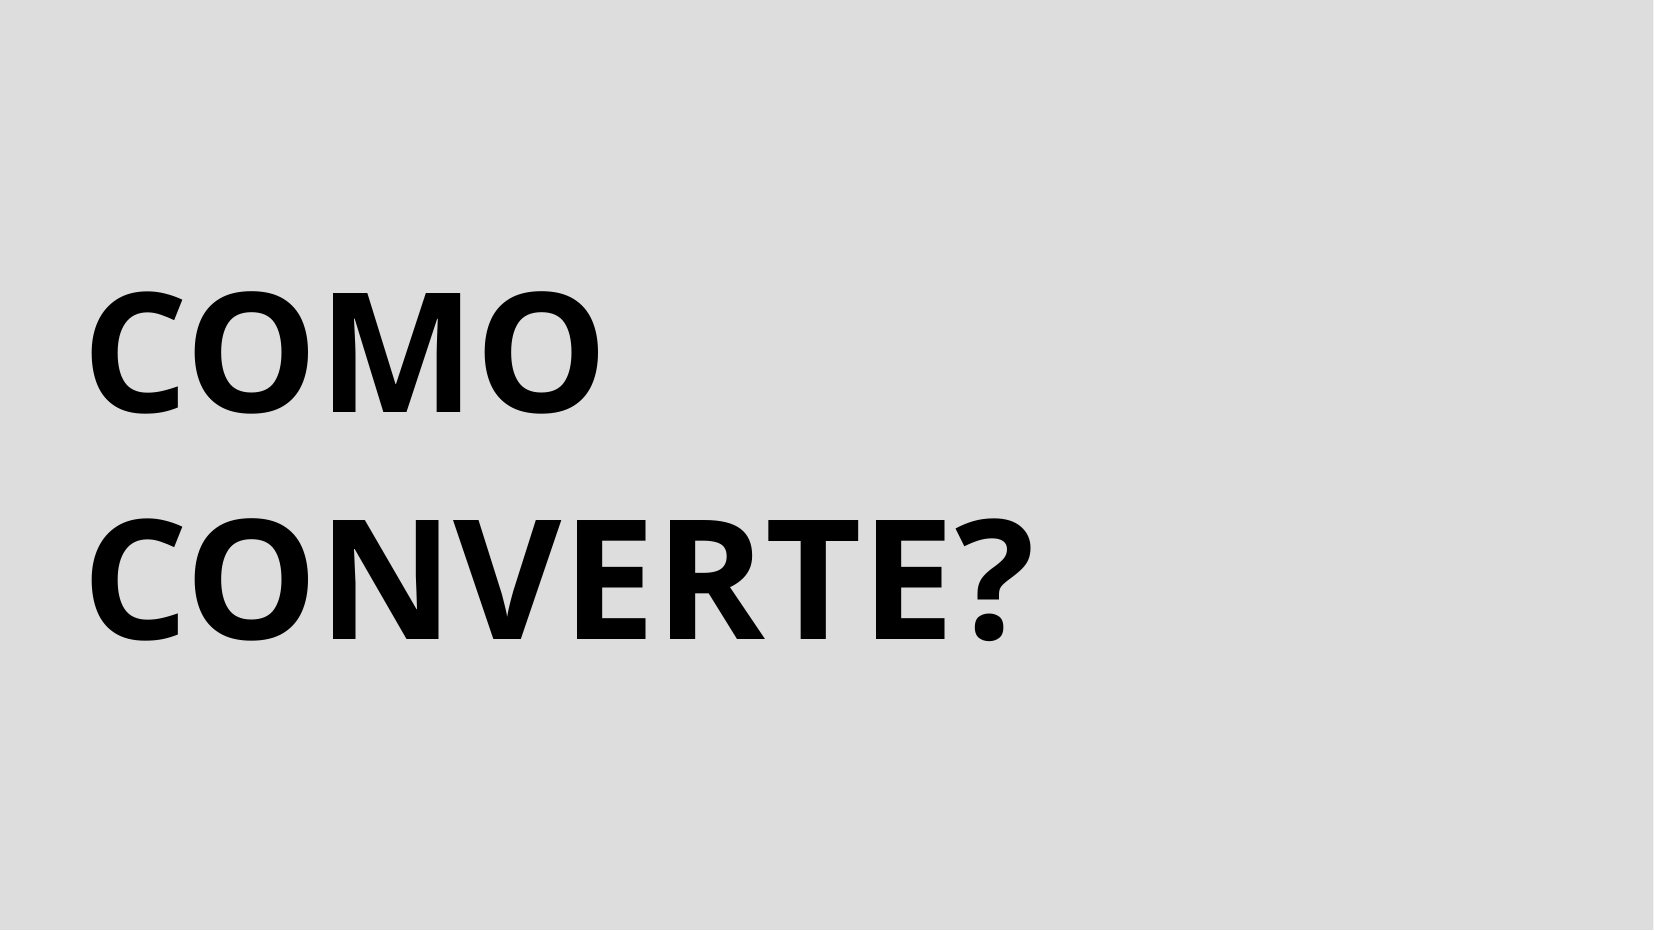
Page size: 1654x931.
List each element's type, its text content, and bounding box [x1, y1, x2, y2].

subtitle COMO CONVERTE? [82, 37, 1571, 886]
